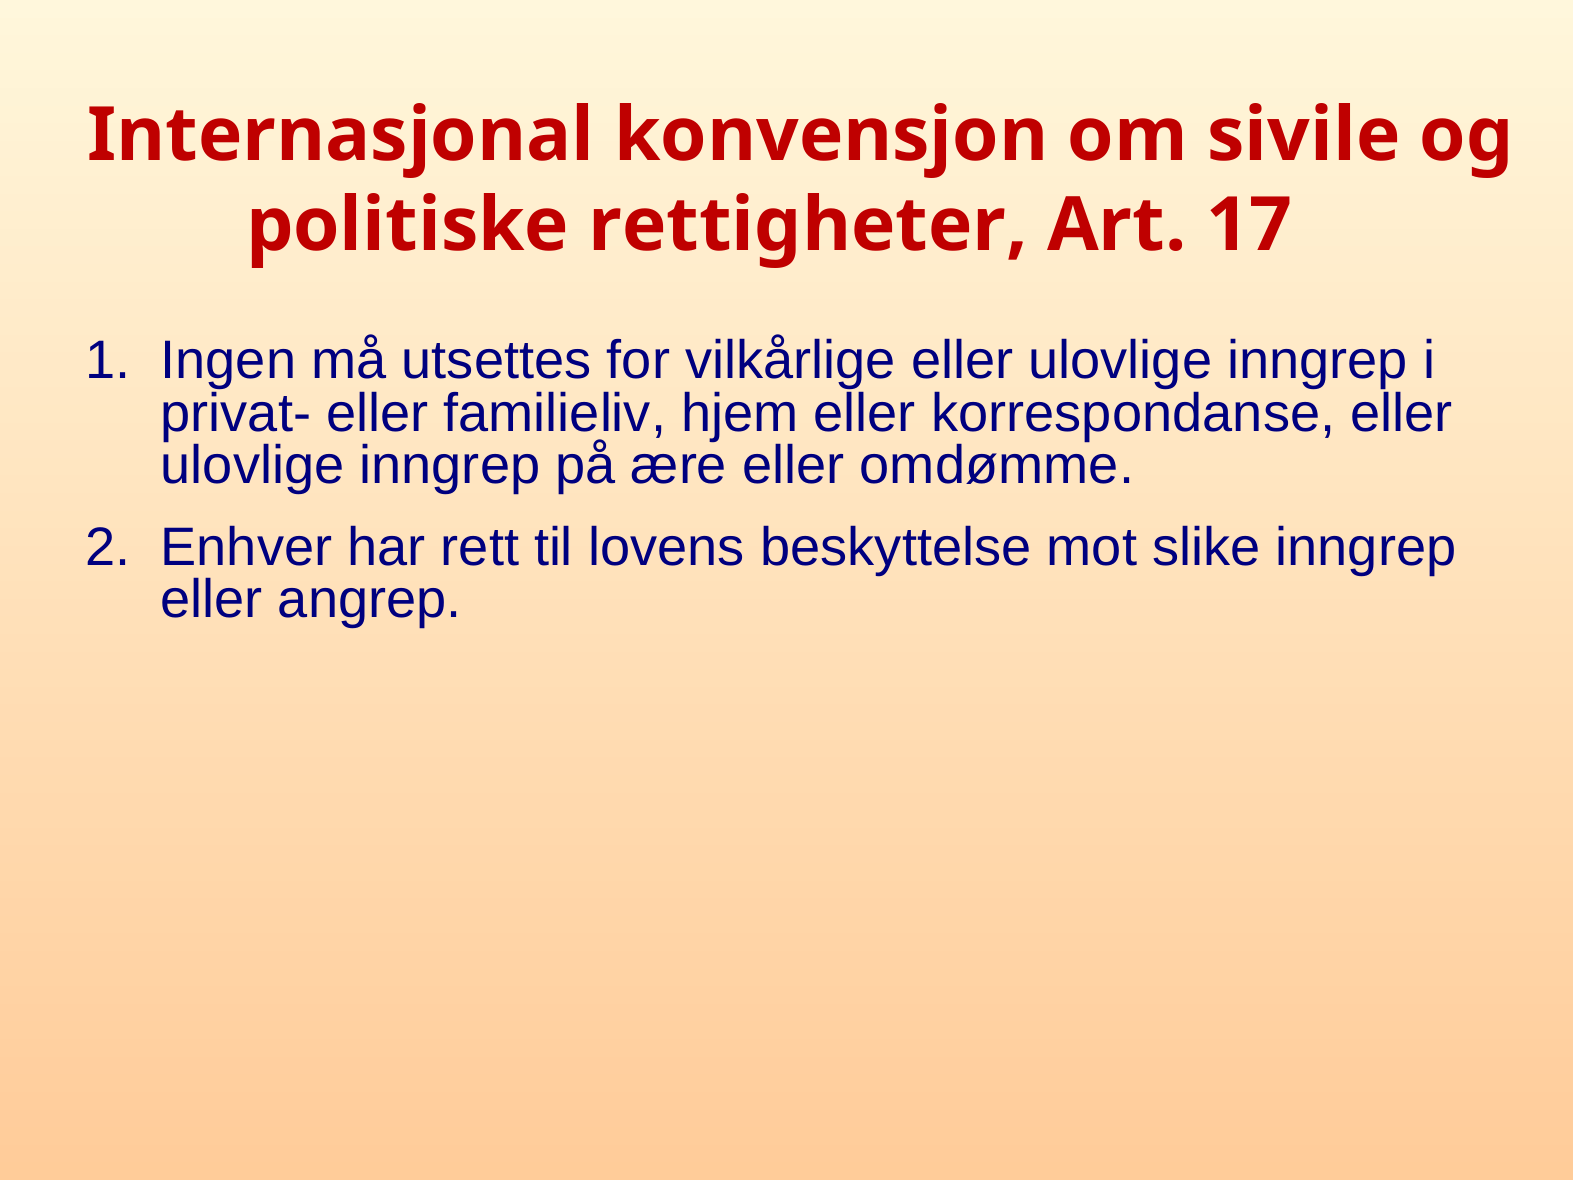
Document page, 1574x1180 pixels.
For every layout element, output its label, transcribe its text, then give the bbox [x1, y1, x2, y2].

title Internasjonal konvensjon om sivile og politiske rettigheter, Art. 17 [39, 54, 1543, 309]
list Ingen må utsettes for vilkårlige eller ulovlige inngrep i privat- eller familieliv, hjem eller korrespondanse, eller ulovlige inngrep på ære eller omdømme. Enhver har rett til lovens beskyttelse mot slike inngrep eller angrep. [85, 336, 1539, 1170]
